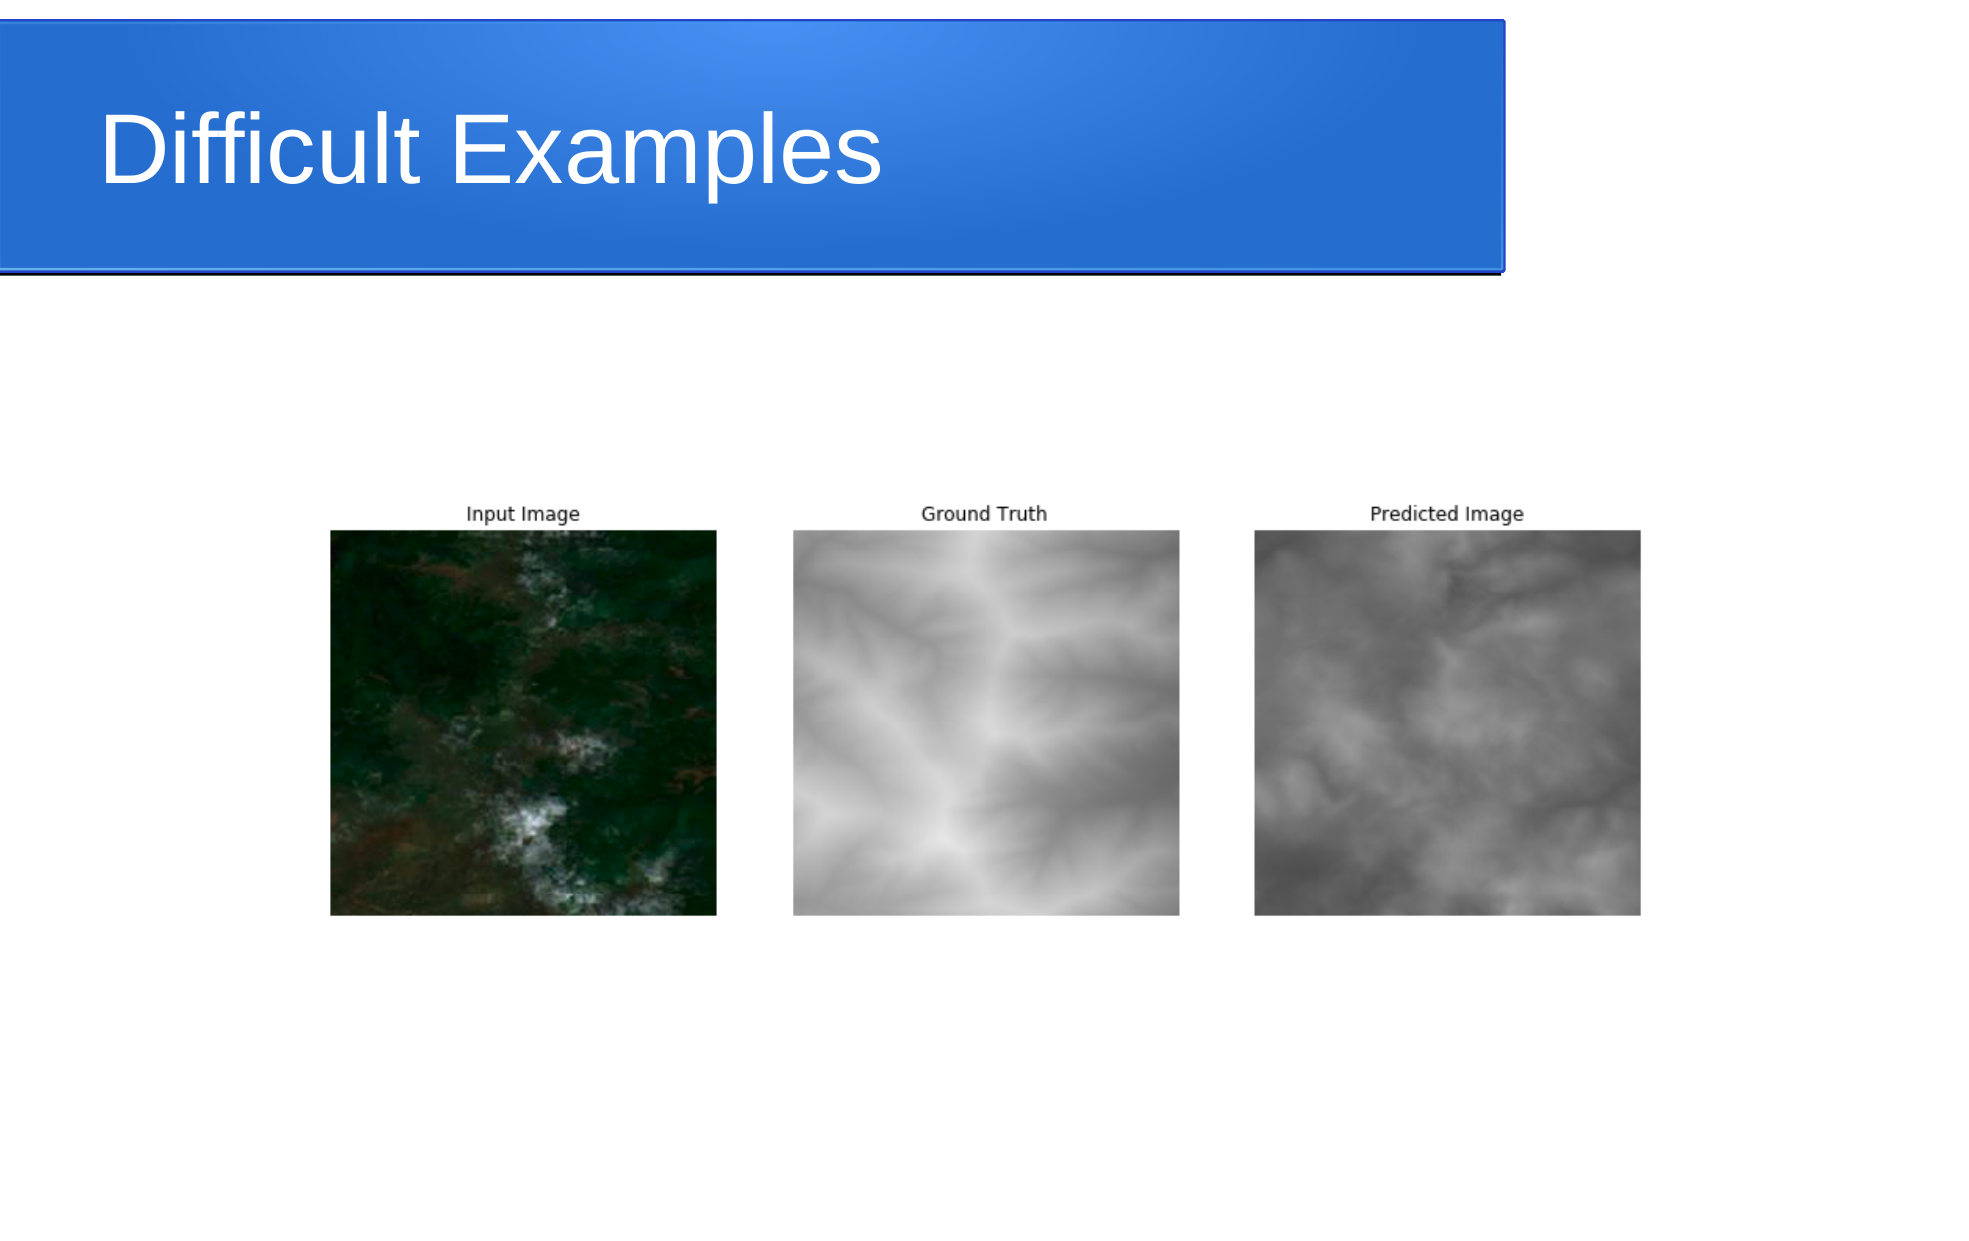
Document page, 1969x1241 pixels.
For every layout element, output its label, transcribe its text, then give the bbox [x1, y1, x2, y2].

picture [315, 496, 1652, 927]
title Difficult Examples [98, 47, 1470, 252]
